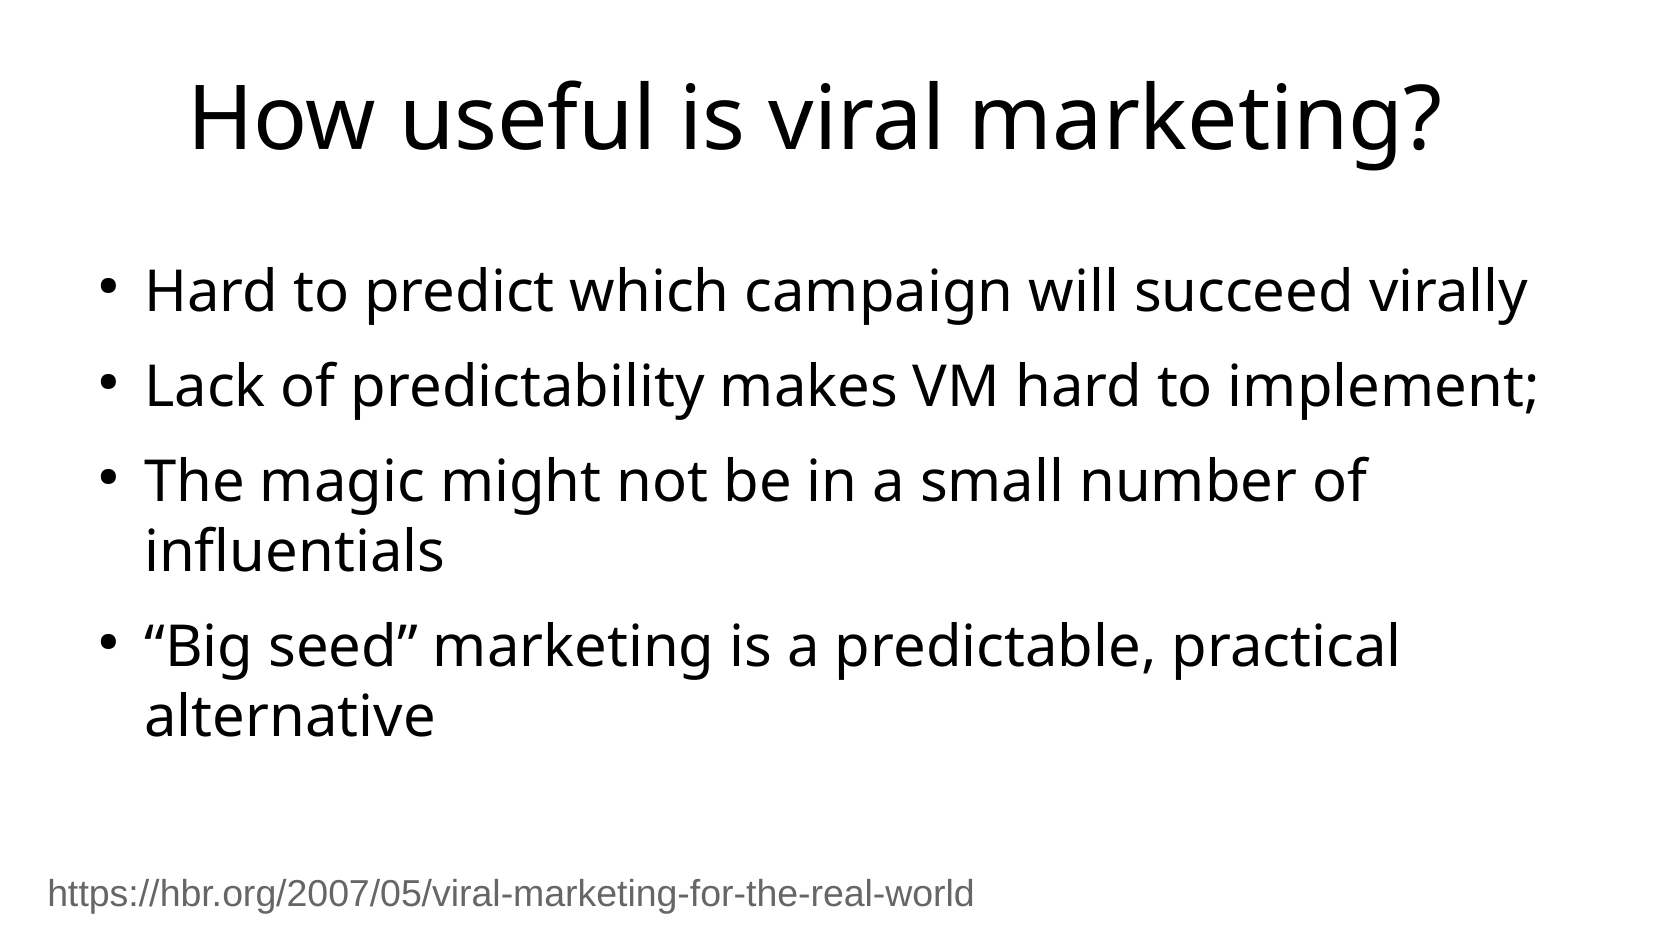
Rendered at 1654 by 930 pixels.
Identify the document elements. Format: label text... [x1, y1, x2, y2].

text_box https://hbr.org/2007/05/viral-marketing-for-the-real-world [32, 864, 1104, 922]
title How useful is viral marketing? [82, 1, 1571, 225]
list Hard to predict which campaign will succeed virally Lack of predictability makes VM hard to implement; The magic might not be in a small number of influentials “Big seed” marketing is a predictable, practical alternative [82, 252, 1571, 793]
